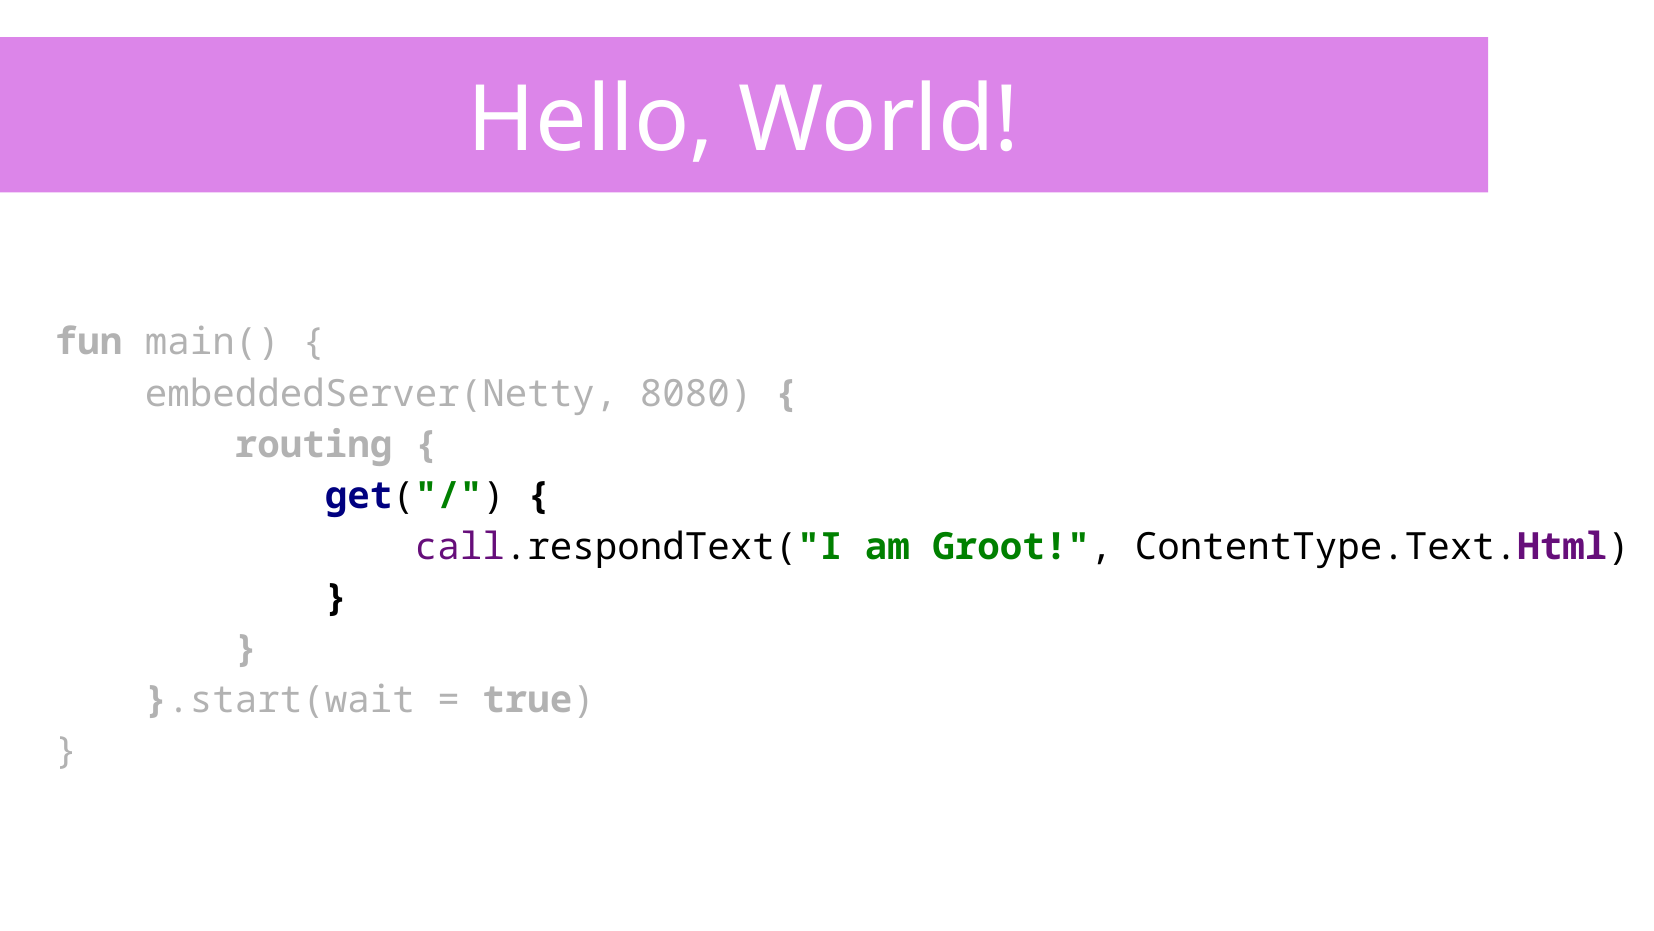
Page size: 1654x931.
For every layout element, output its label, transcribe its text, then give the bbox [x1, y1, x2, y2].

text_box fun main() { embeddedServer(Netty, 8080) { routing { get("/") { call.respondText("I am Groot!", ContentType.Text.Html) } } }.start(wait = true) } [40, 307, 1645, 728]
title Hello, World! [0, 37, 1489, 193]
